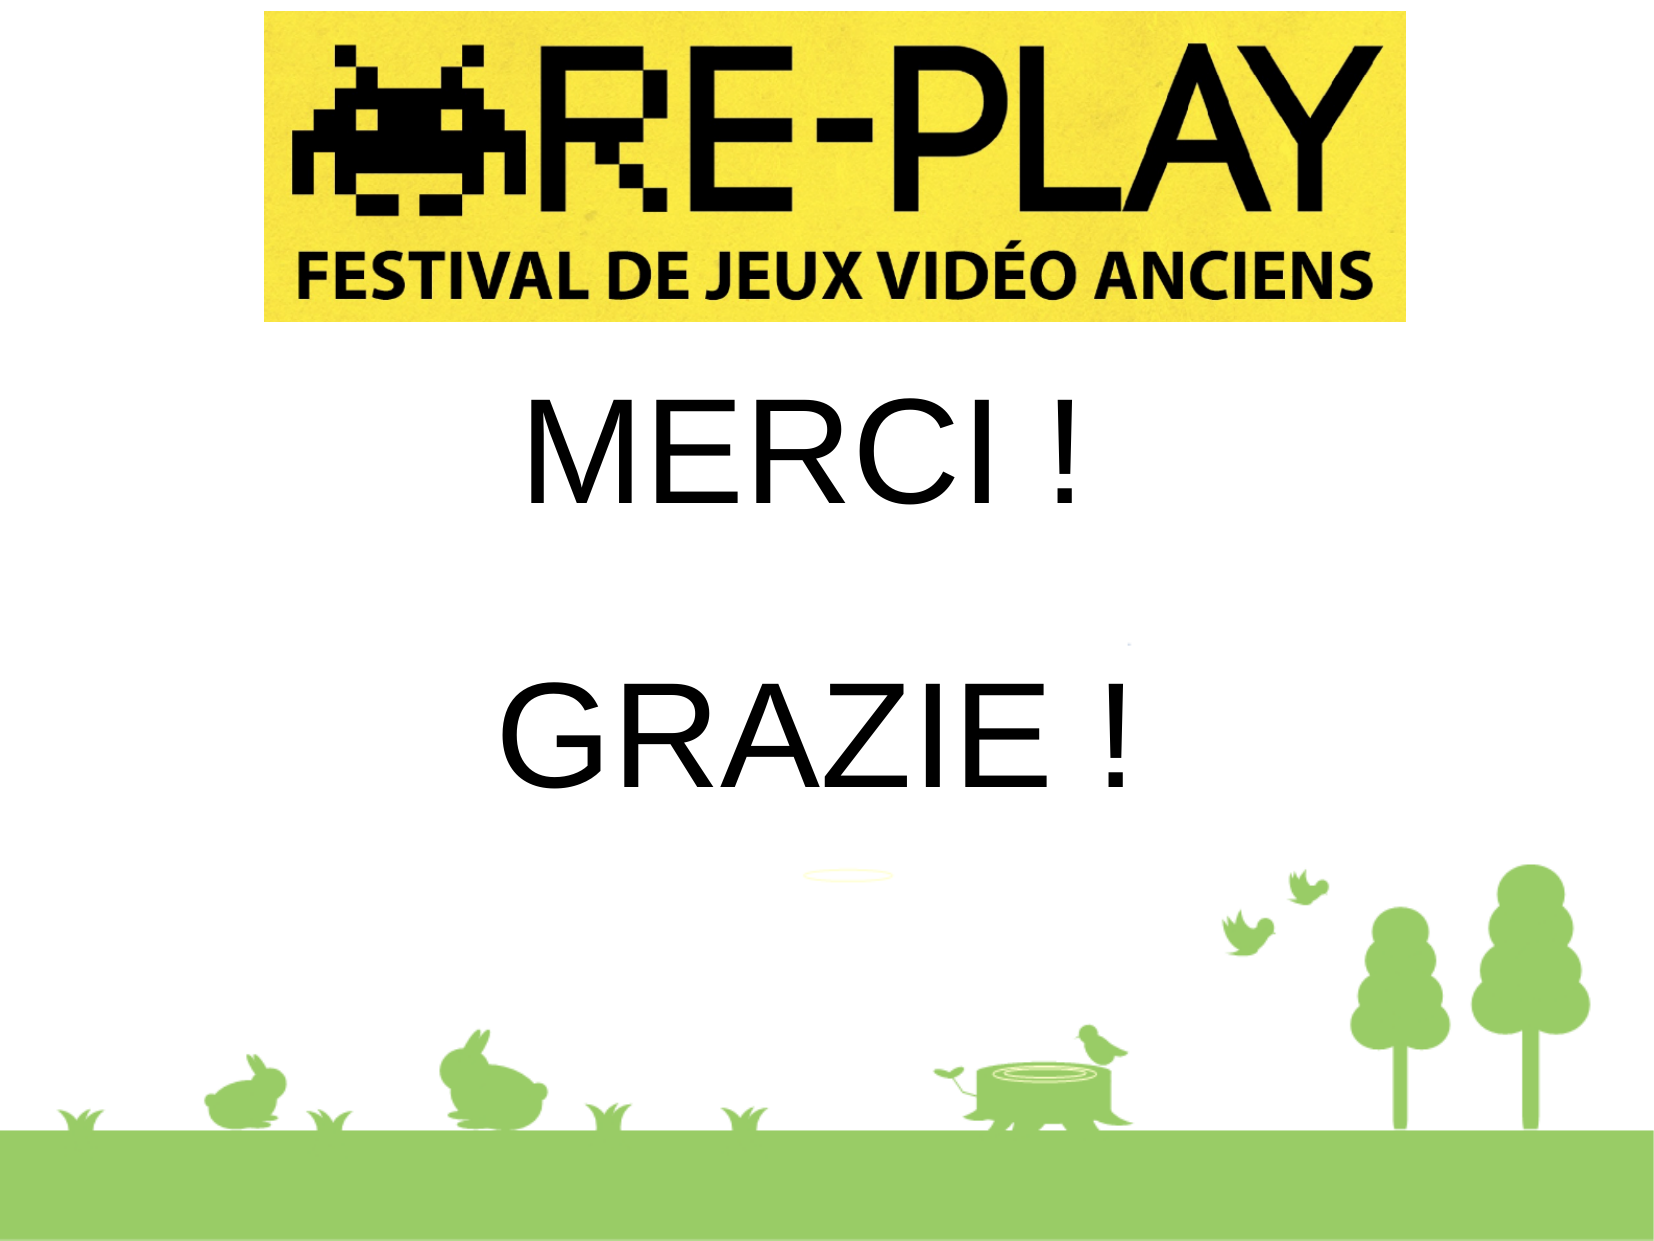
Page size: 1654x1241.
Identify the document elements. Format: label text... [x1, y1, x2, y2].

title GRAZIE ! [72, 631, 1561, 839]
picture [0, 0, 1654, 1241]
title MERCI ! [59, 348, 1548, 556]
